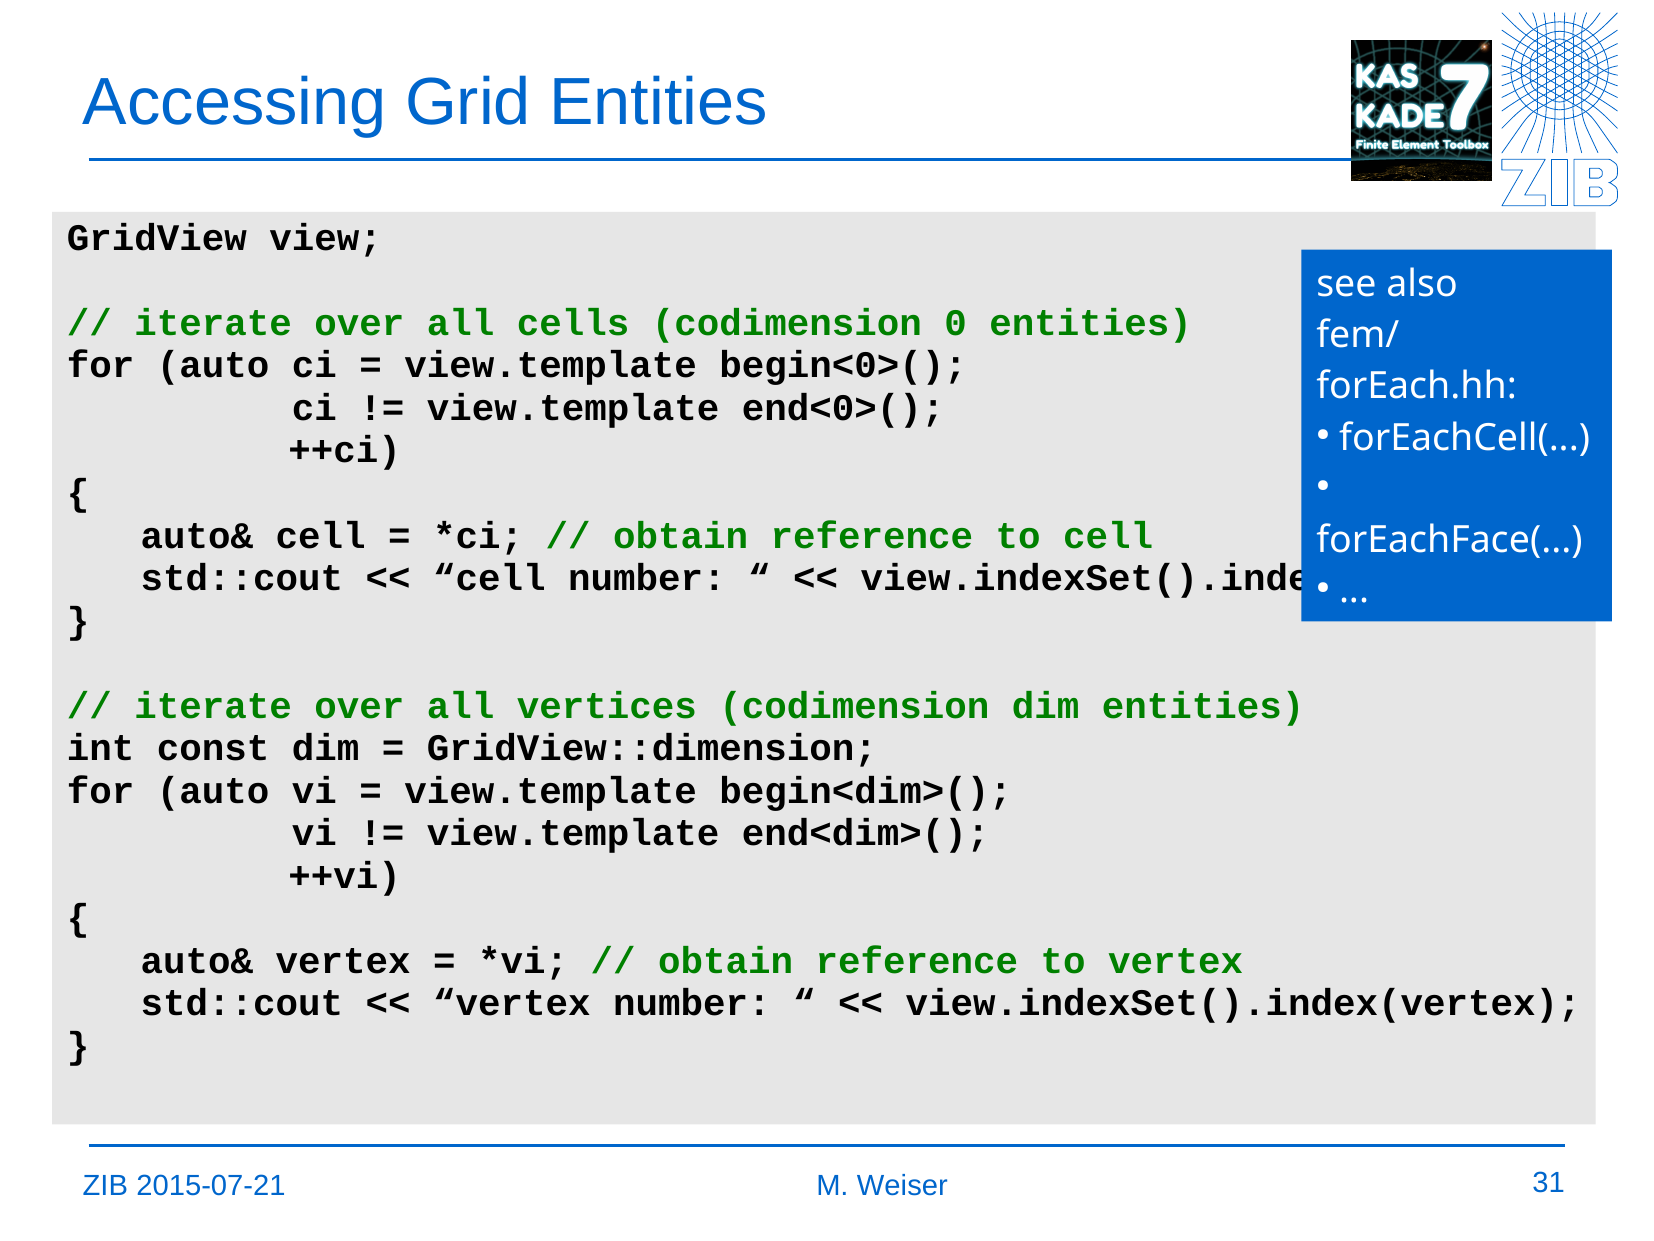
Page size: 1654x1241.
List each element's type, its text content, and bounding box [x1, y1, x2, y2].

text_box GridView view; // iterate over all cells (codimension 0 entities) for (auto ci = view.template begin<0>(); ci != view.template end<0>(); ++ci) { auto& cell = *ci; // obtain reference to cell std::cout << “cell number: “ << view.indexSet().index(cell); } // iterate over all vertices (codimension dim entities) int const dim = GridView::dimension; for (auto vi = view.template begin<dim>(); vi != view.template end<dim>(); ++vi) { auto& vertex = *vi; // obtain reference to vertex std::cout << “vertex number: “ << view.indexSet().index(vertex); } [52, 211, 1596, 1125]
title Accessing Grid Entities [82, 64, 1359, 139]
picture [1351, 40, 1492, 181]
text_box see also fem/forEach.hh: forEachCell(...) forEachFace(...) ... [1301, 249, 1612, 485]
